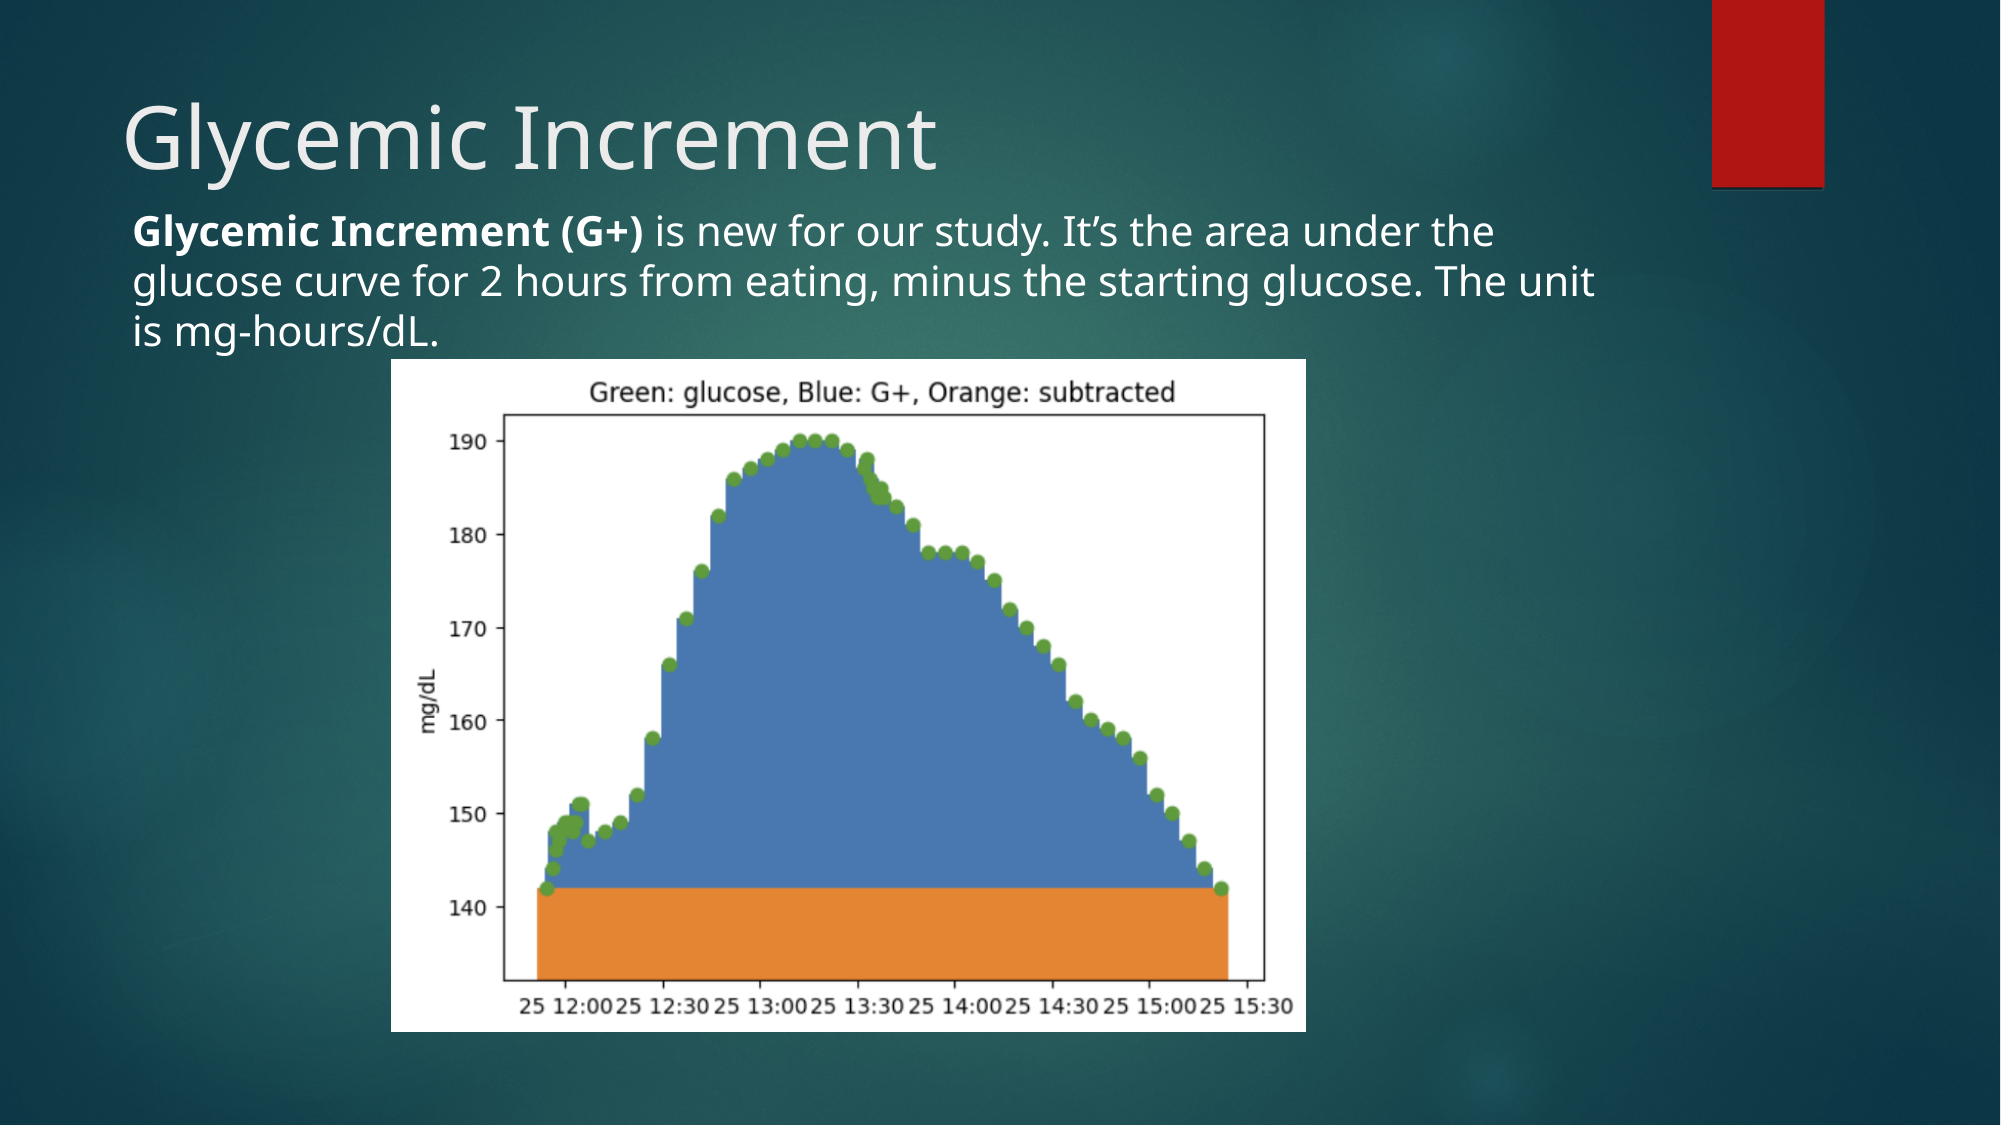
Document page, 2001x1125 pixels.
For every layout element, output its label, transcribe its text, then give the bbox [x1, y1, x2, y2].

title Glycemic Increment [106, 74, 1649, 304]
picture [0, 0, 2001, 1125]
list Glycemic Increment (G+) is new for our study. It’s the area under the glucose curve for 2 hours from eating, minus the starting glucose. The unit is mg-hours/dL. [117, 197, 1649, 410]
